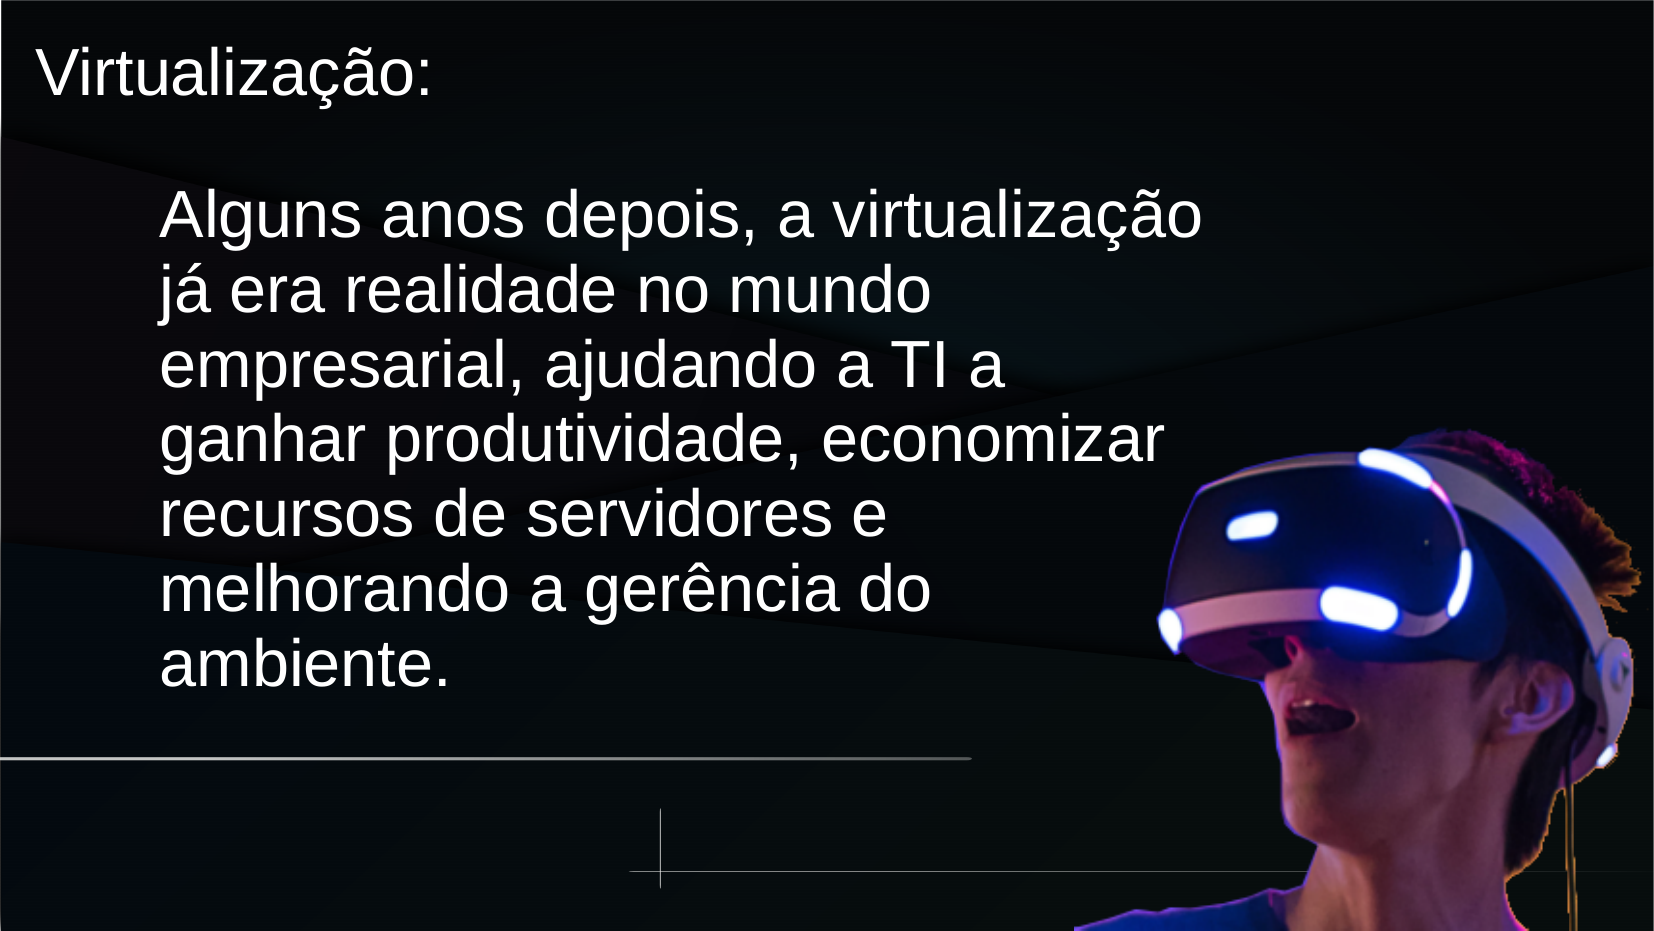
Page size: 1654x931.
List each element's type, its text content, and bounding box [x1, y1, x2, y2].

list Alguns anos depois, a virtualização já era realidade no mundo empresarial, ajudando a TI a ganhar produtividade, economizar recursos de servidores e melhorando a gerência do ambiente. [159, 177, 1217, 721]
picture [0, 0, 1654, 931]
list Virtualização: [35, 35, 591, 119]
